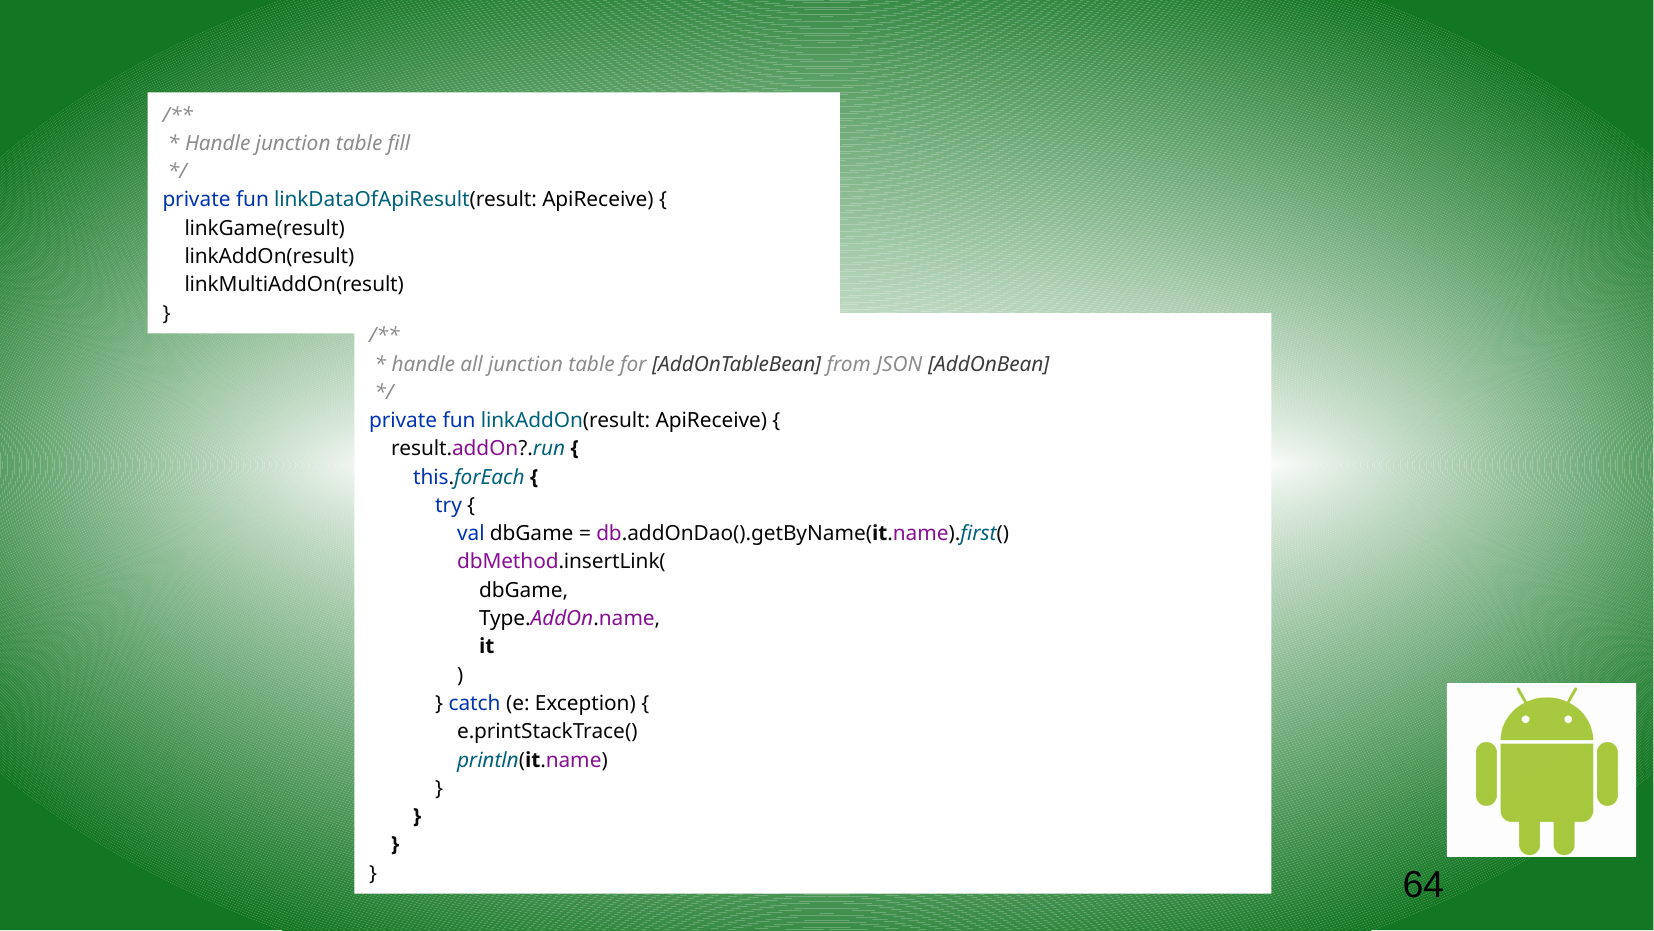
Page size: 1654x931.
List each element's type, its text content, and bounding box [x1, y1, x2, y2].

text_box /** * handle all junction table for [AddOnTableBean] from JSON [AddOnBean] */ private fun linkAddOn(result: ApiReceive) { result.addOn?.run { this.forEach { try { val dbGame = db.addOnDao().getByName(it.name).first() dbMethod.insertLink( dbGame, Type.AddOn.name, it ) } catch (e: Exception) { e.printStackTrace() println(it.name) } } } } [354, 313, 1272, 827]
text_box /** * Handle junction table fill */ private fun linkDataOfApiResult(result: ApiReceive) { linkGame(result) linkAddOn(result) linkMultiAddOn(result) } [147, 92, 840, 296]
picture [1446, 683, 1637, 857]
